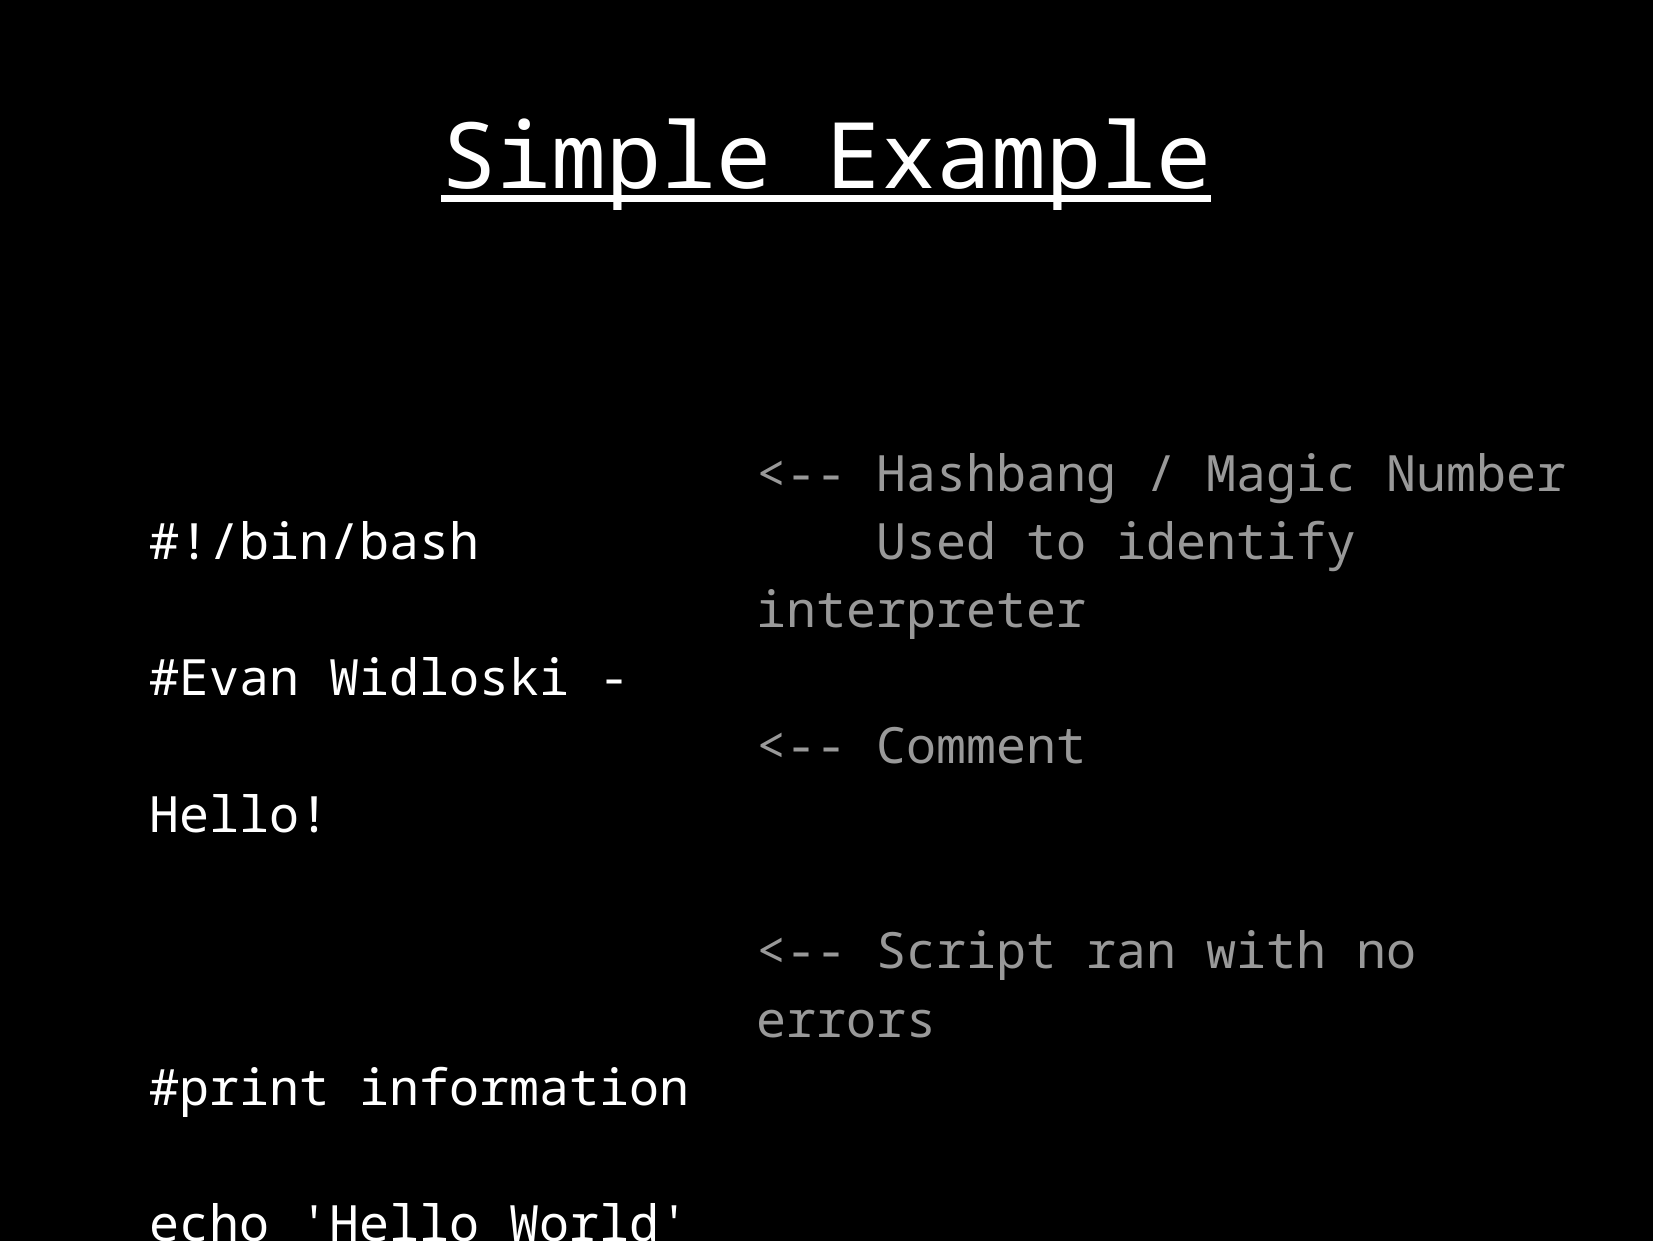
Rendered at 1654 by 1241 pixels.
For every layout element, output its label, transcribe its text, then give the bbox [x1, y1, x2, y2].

title Simple Example [82, 49, 1571, 257]
table_header #!/bin/bash #Evan Widloski - Hello! #print information echo 'Hello World' exit [135, 430, 742, 1241]
table_header <-- Hashbang / Magic Number Used to identify interpreter <-- Comment <-- Script ran with no errors [742, 430, 1625, 1241]
